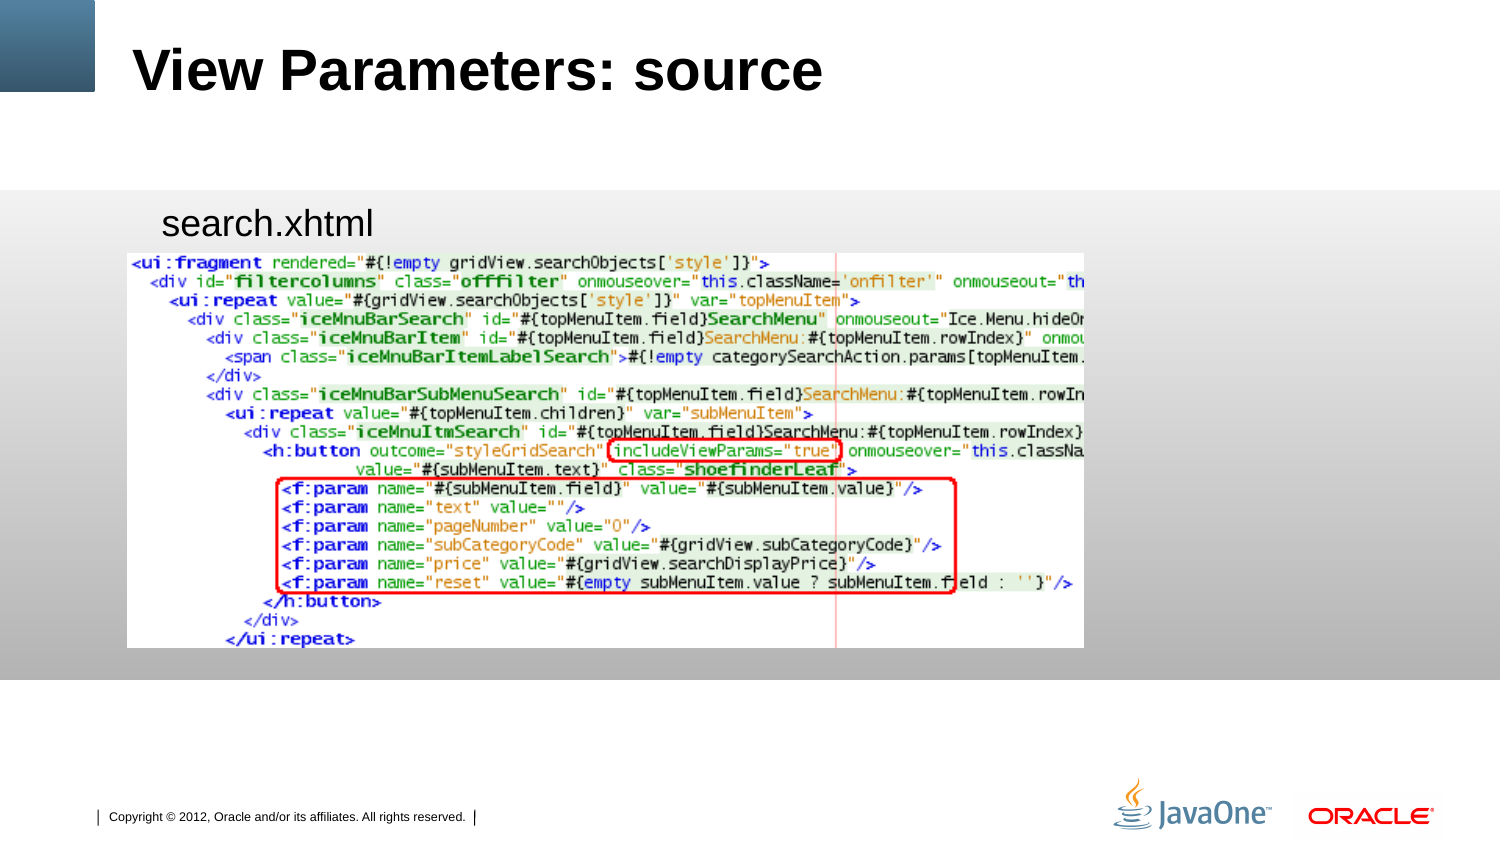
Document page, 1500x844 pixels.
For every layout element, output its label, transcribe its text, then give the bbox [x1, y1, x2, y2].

text_box search.xhtml [146, 195, 661, 253]
picture [1293, 792, 1445, 840]
picture [1097, 761, 1288, 844]
picture [127, 253, 1084, 648]
title View Parameters: source [132, 40, 1407, 166]
